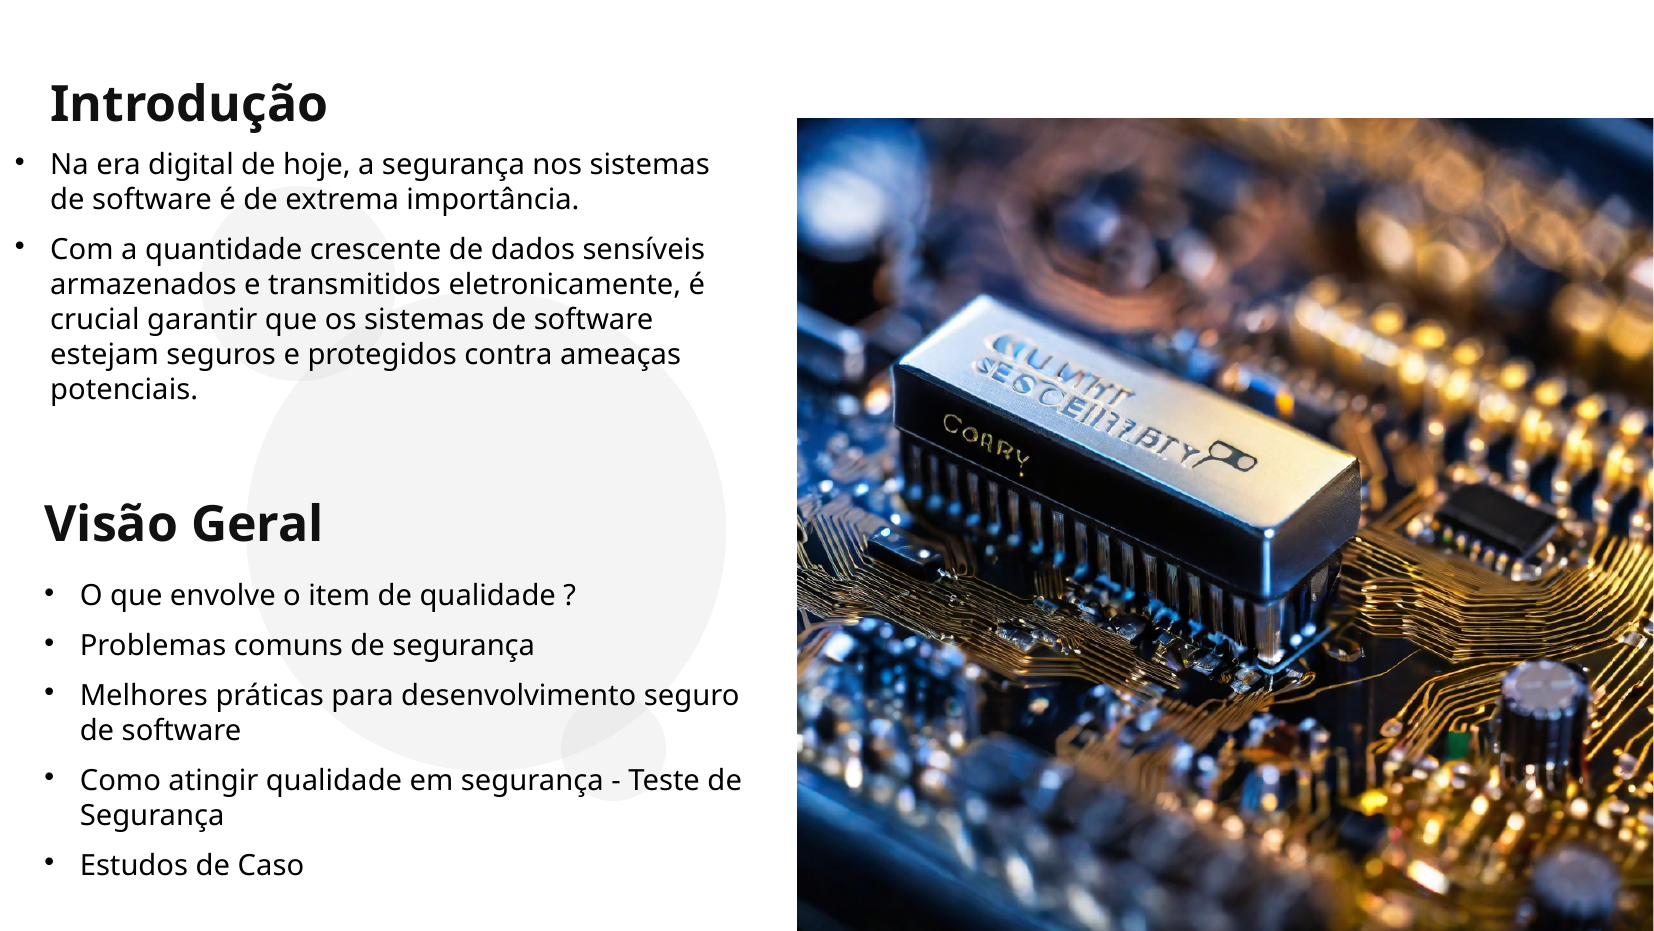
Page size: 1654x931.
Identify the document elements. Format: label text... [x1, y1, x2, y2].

text_box Visão Geral [29, 484, 384, 573]
text_box Na era digital de hoje, a segurança nos sistemas de software é de extrema importância. Com a quantidade crescente de dados sensíveis armazenados e transmitidos eletronicamente, é crucial garantir que os sistemas de software estejam seguros e protegidos contra ameaças potenciais. [0, 88, 739, 414]
picture [797, 118, 1654, 931]
text_box Introdução [35, 63, 384, 129]
text_box O que envolve o item de qualidade ? Problemas comuns de segurança​ Melhores práticas para desenvolvimento seguro de software Como atingir qualidade em segurança - Teste de Segurança Estudos de Caso [29, 519, 768, 845]
